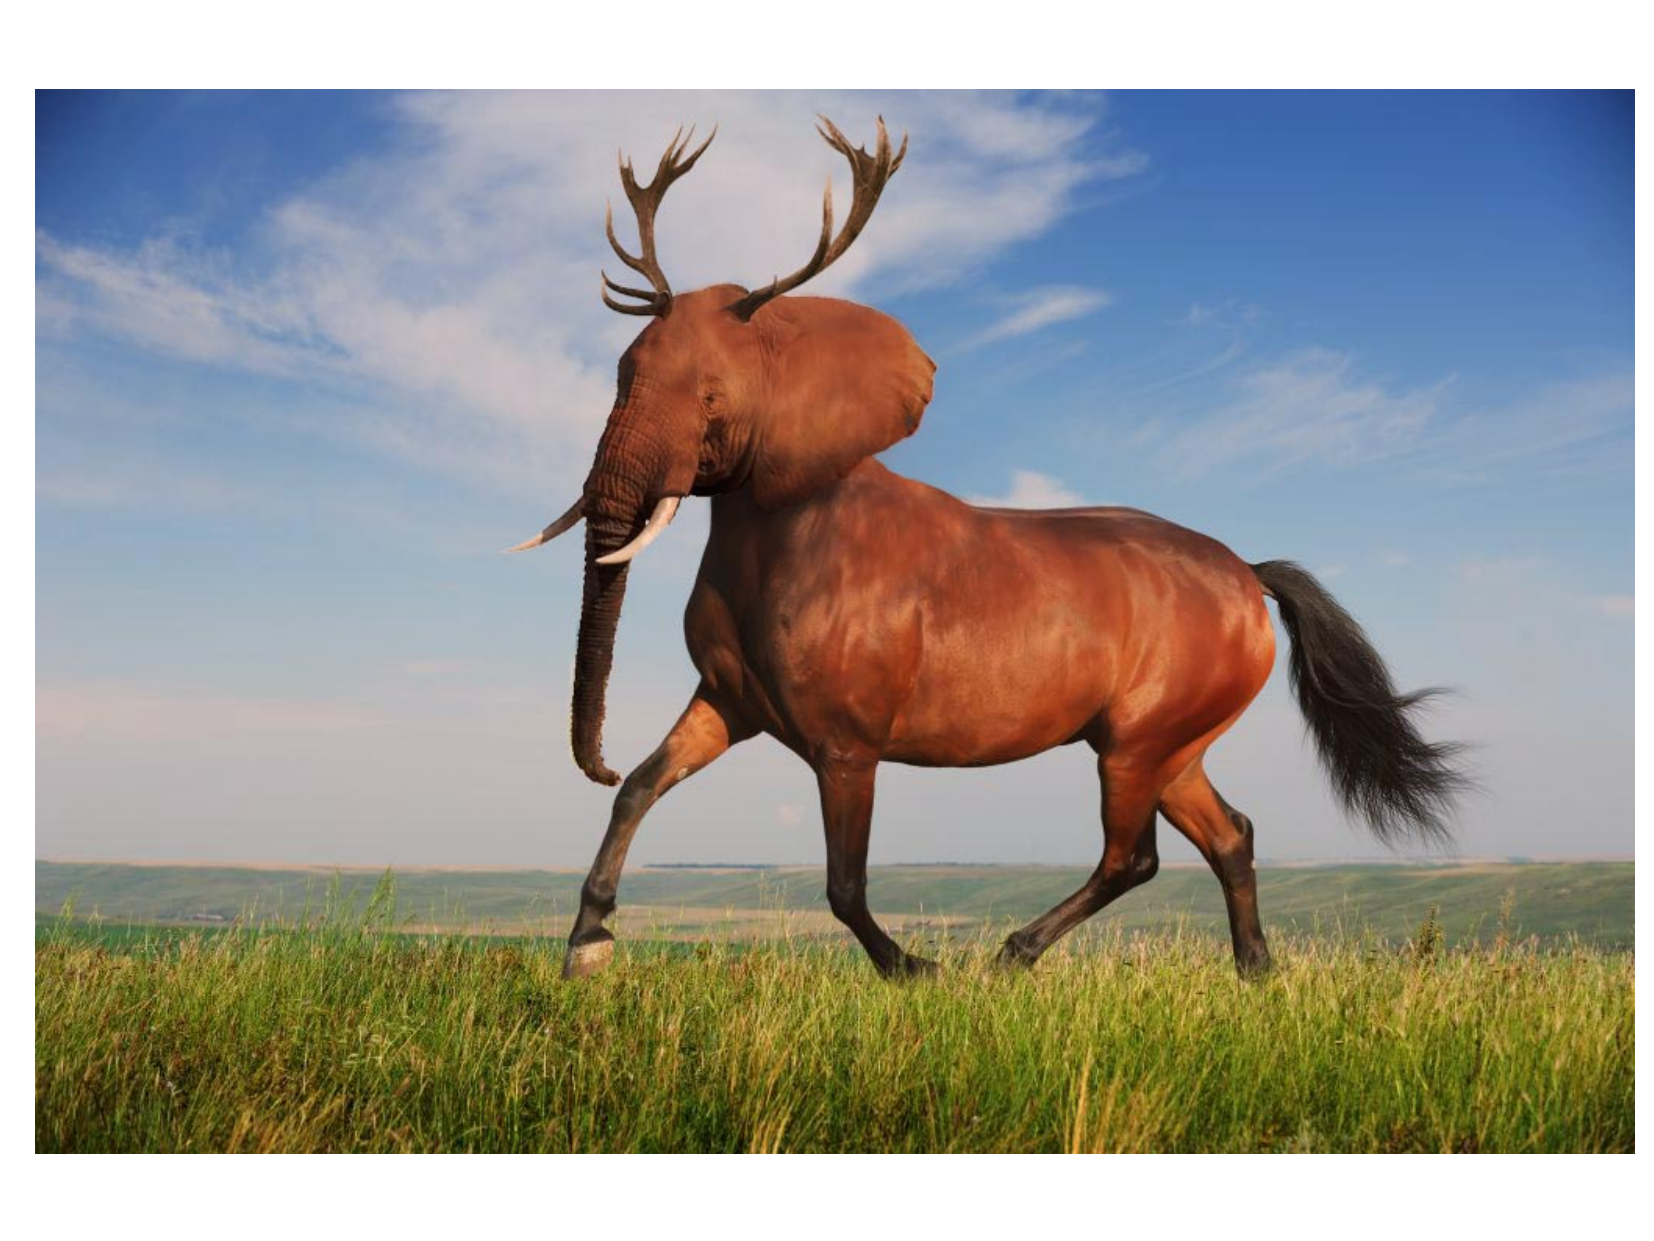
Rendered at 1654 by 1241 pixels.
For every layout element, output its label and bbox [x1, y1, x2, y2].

picture [35, 89, 1636, 1154]
